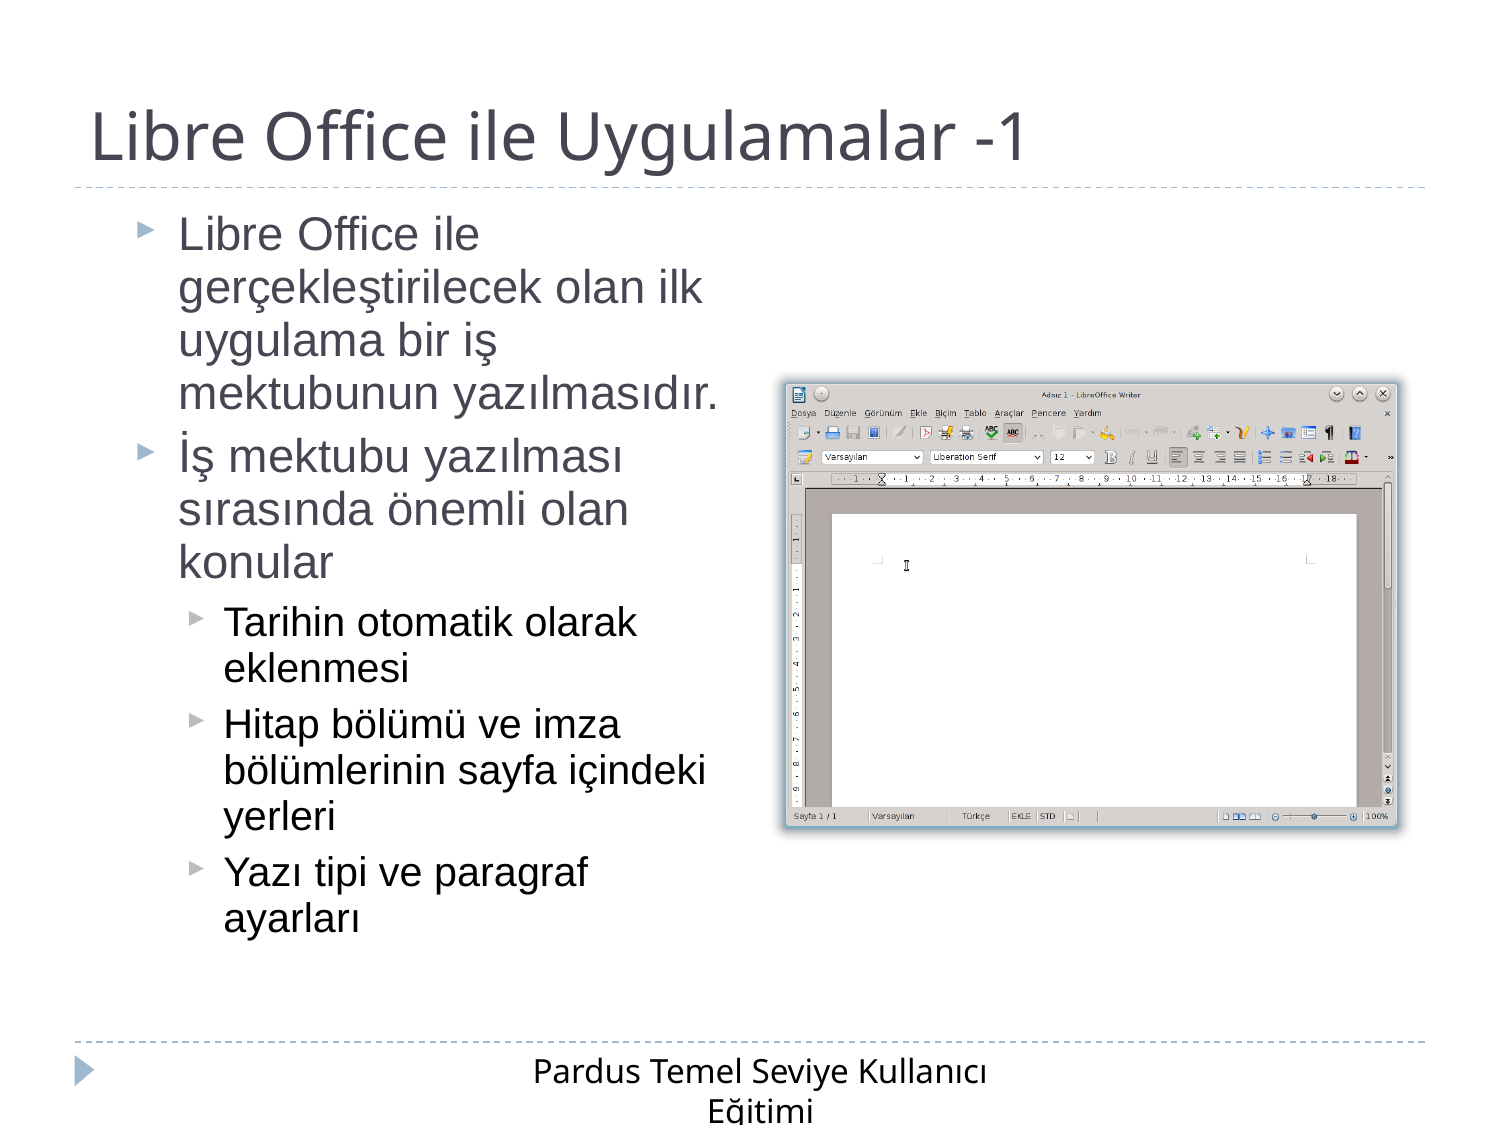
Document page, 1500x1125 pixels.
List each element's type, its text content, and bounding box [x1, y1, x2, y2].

title Libre Office ile Uygulamalar -1 [75, 37, 1425, 188]
list Libre Office ile gerçekleştirilecek olan ilk uygulama bir iş mektubunun yazılmasıdır. İş mektubu yazılması sırasında önemli olan konular Tarihin otomatik olarak eklenmesi Hitap bölümü ve imza bölümlerinin sayfa içindeki yerleri Yazı tipi ve paragraf ayarları [75, 200, 738, 1010]
picture [759, 357, 1423, 852]
